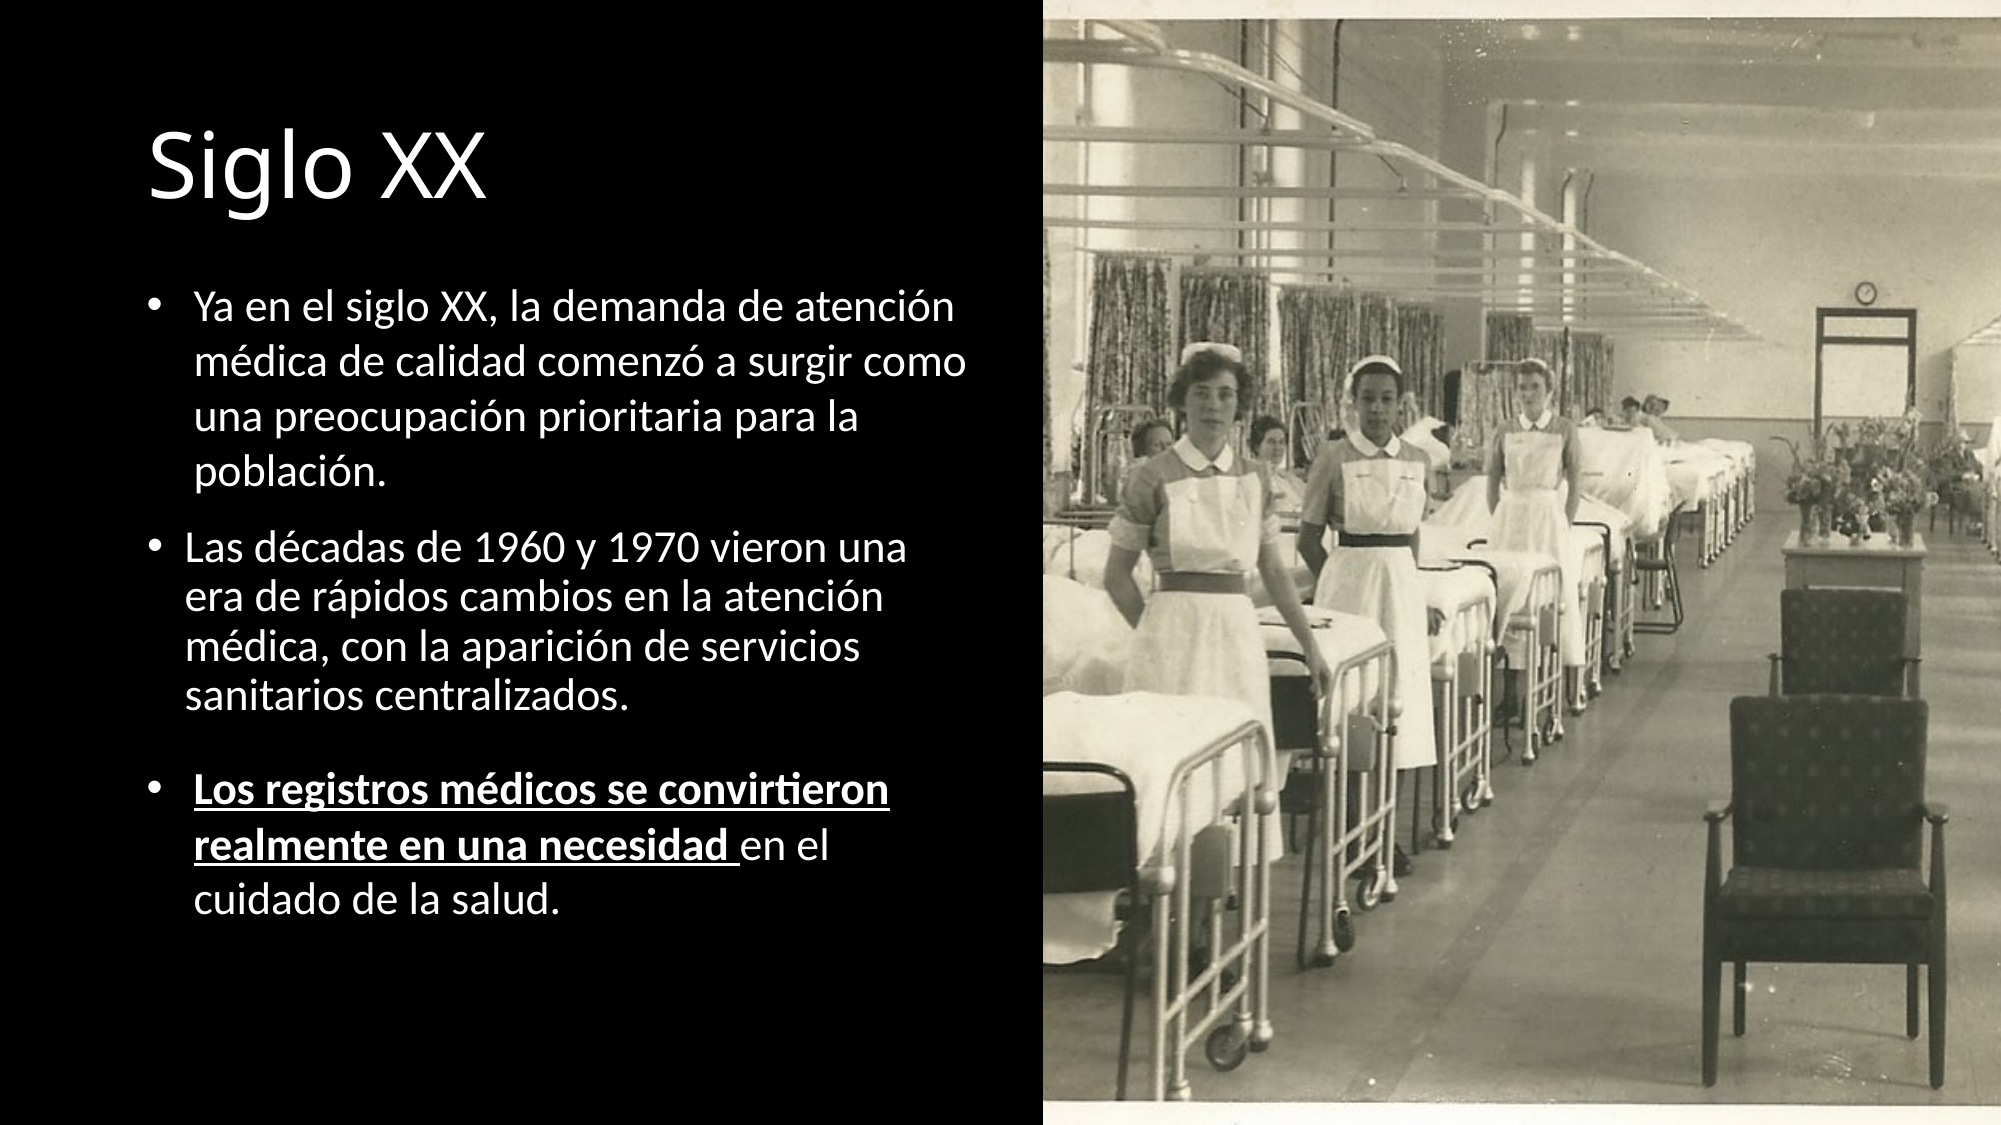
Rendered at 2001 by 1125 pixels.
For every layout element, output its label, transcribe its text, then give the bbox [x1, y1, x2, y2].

list Las décadas de 1960 y 1970 vieron una era de rápidos cambios en la atención médica, con la aparición de servicios sanitarios centralizados. [131, 515, 957, 733]
text_box Los registros médicos se convirtieron realmente en una necesidad en el cuidado de la salud. [131, 751, 957, 932]
picture [1043, 0, 2001, 1125]
title Siglo XX [131, 59, 996, 268]
text_box Ya en el siglo XX, la demanda de atención médica de calidad comenzó a surgir como una preocupación prioritaria para la población. [131, 268, 1060, 504]
